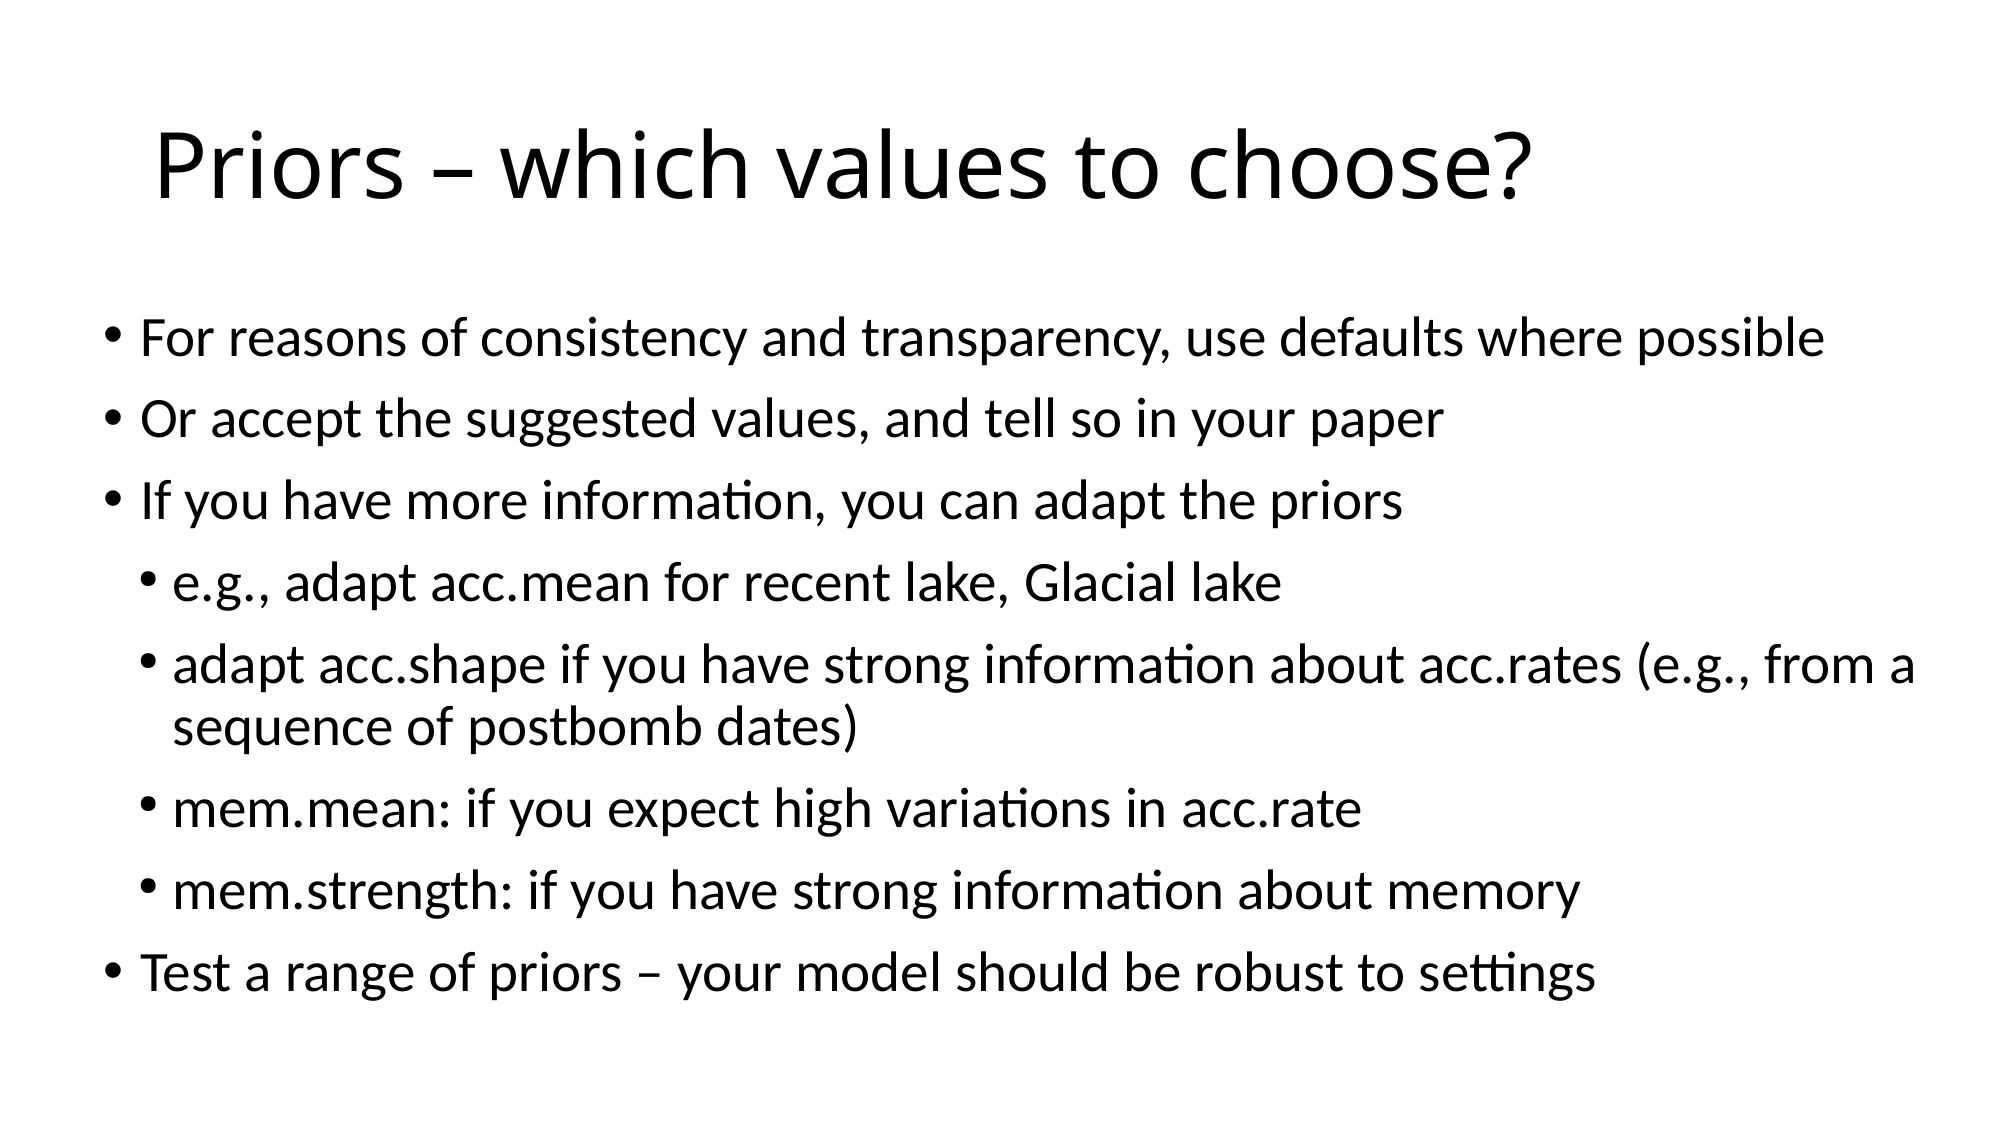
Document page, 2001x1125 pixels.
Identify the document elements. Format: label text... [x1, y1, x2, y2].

text_box For reasons of consistency and transparency, use defaults where possible Or accept the suggested values, and tell so in your paper If you have more information, you can adapt the priors e.g., adapt acc.mean for recent lake, Glacial lake adapt acc.shape if you have strong information about acc.rates (e.g., from a sequence of postbomb dates) mem.mean: if you expect high variations in acc.rate mem.strength: if you have strong information about memory Test a range of priors – your model should be robust to settings [88, 299, 1949, 1014]
text_box Priors – which values to choose? [137, 59, 1863, 278]
